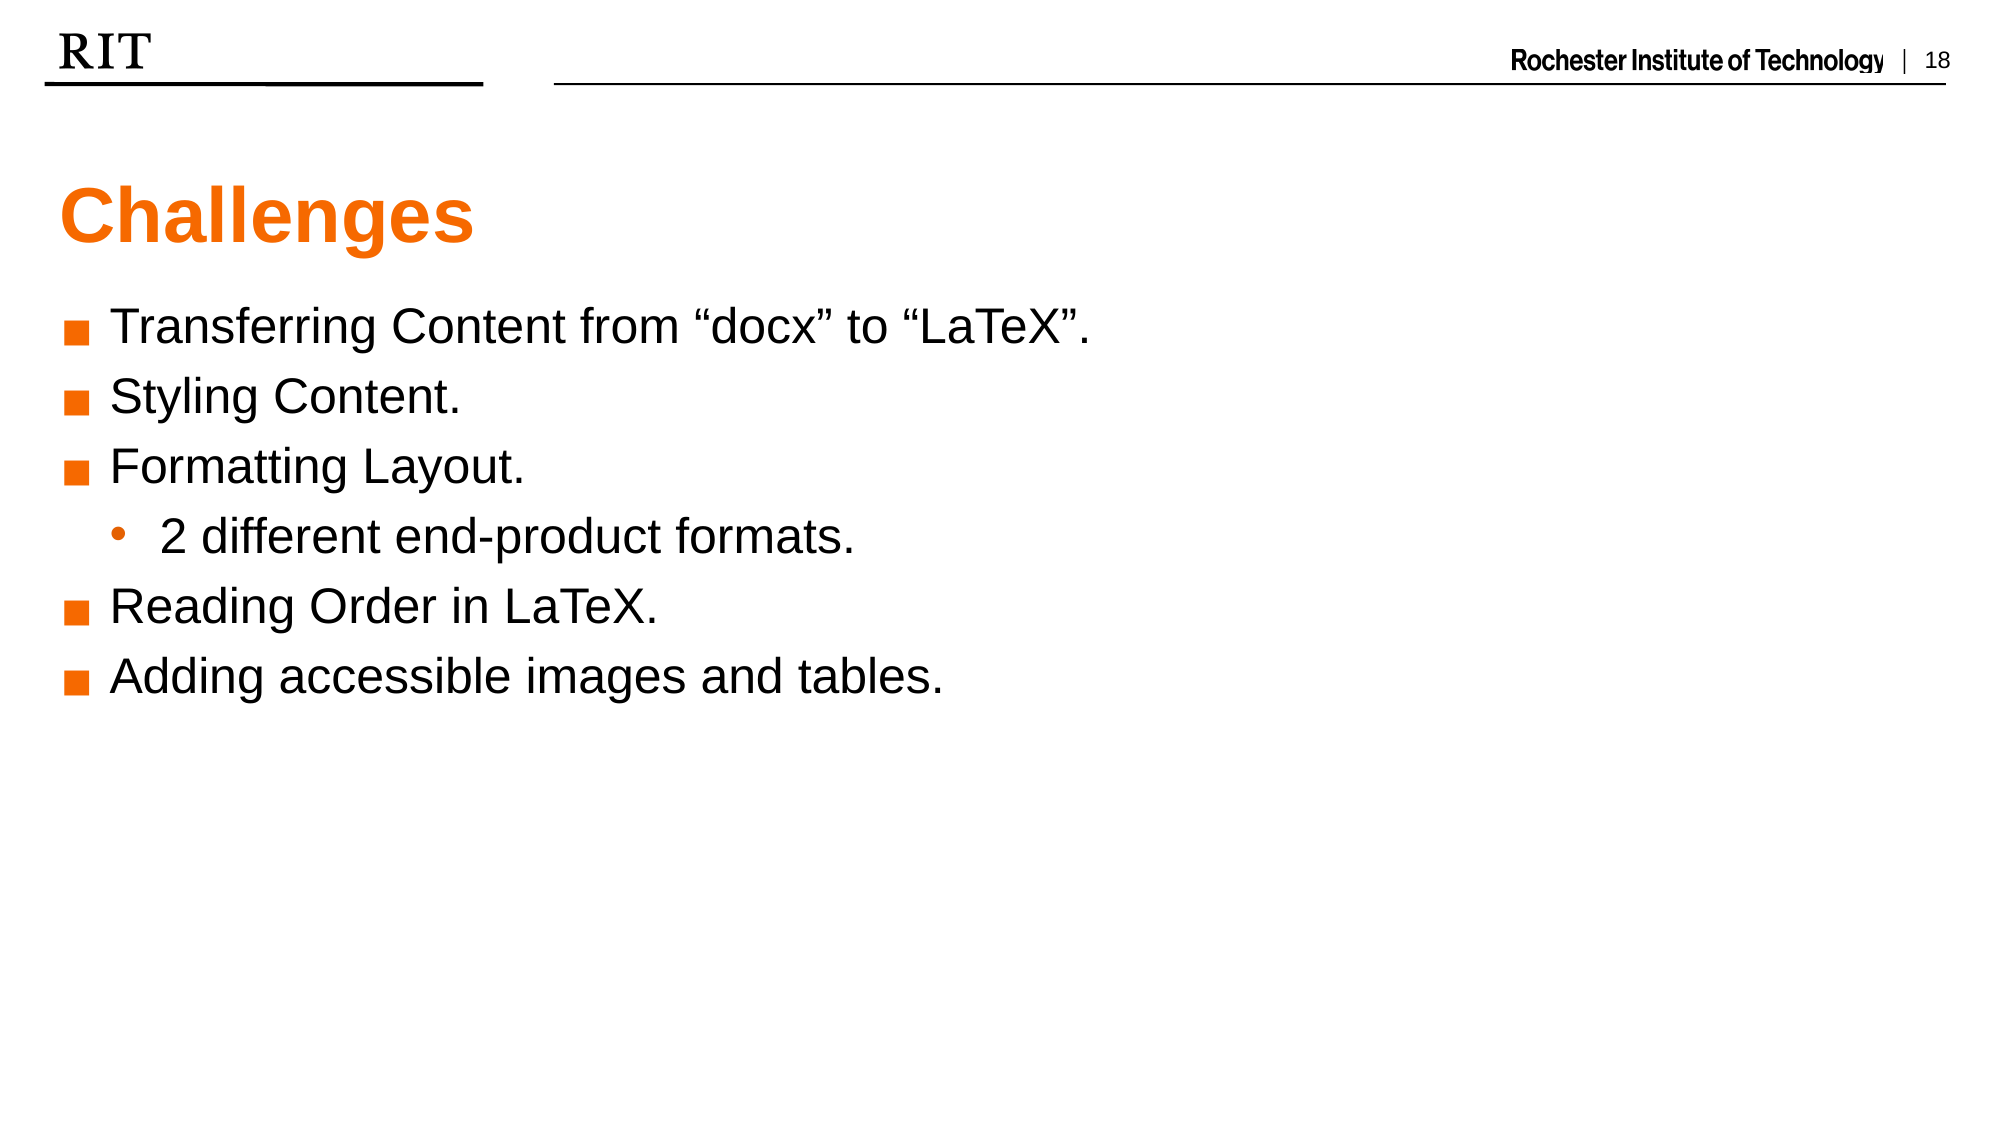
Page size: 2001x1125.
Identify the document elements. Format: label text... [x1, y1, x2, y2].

list Challenges [44, 157, 1946, 272]
picture [58, 32, 151, 69]
list Transferring Content from “docx” to “LaTeX”. Styling Content. Formatting Layout. 2 different end-product formats. Reading Order in LaTeX. Adding accessible images and tables. [44, 286, 1946, 905]
picture [1512, 49, 1883, 73]
